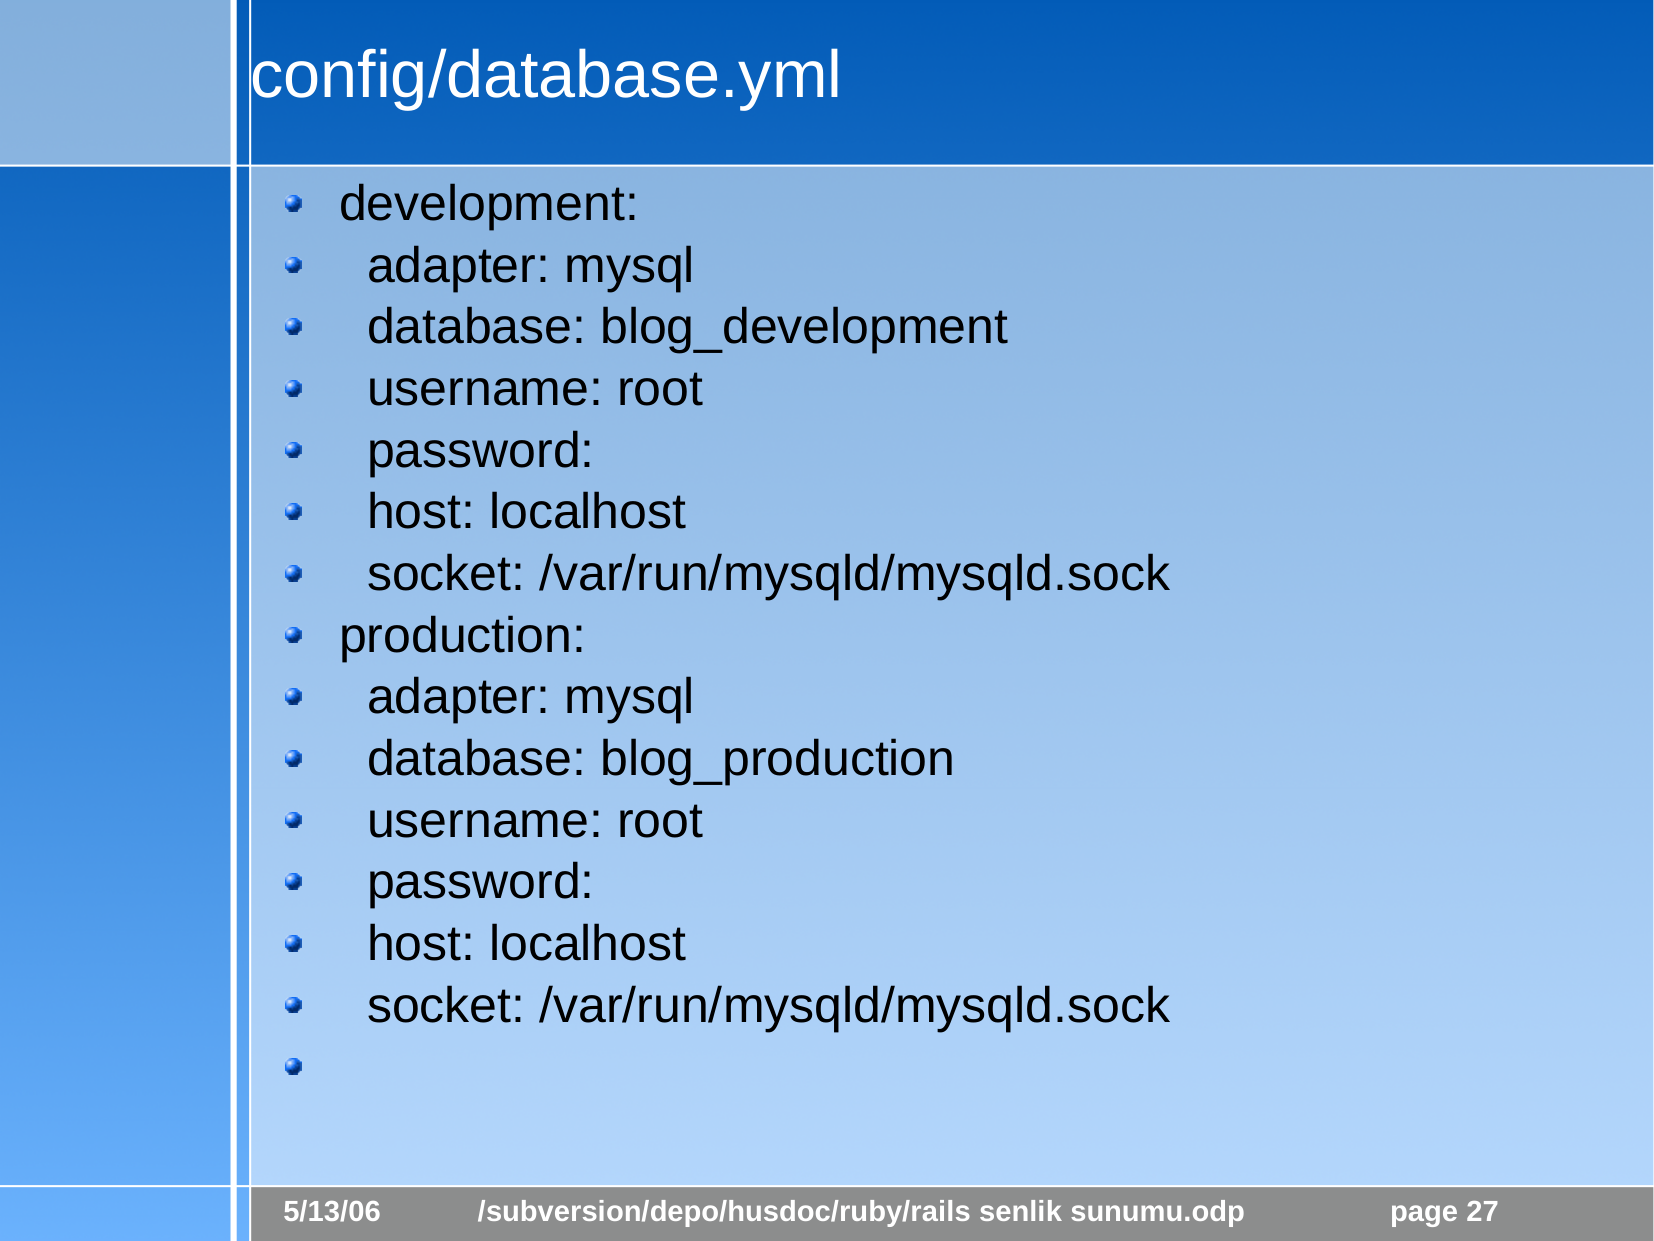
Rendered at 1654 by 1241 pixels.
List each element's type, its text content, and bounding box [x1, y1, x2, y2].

list development: adapter: mysql database: blog_development username: root password: host: localhost socket: /var/run/mysqld/mysqld.sock production: adapter: mysql database: blog_production username: root password: host: localhost socket: /var/run/mysqld/mysqld.sock [250, 175, 1477, 1189]
picture [0, 0, 1654, 1241]
title config/database.yml [250, 11, 1477, 137]
